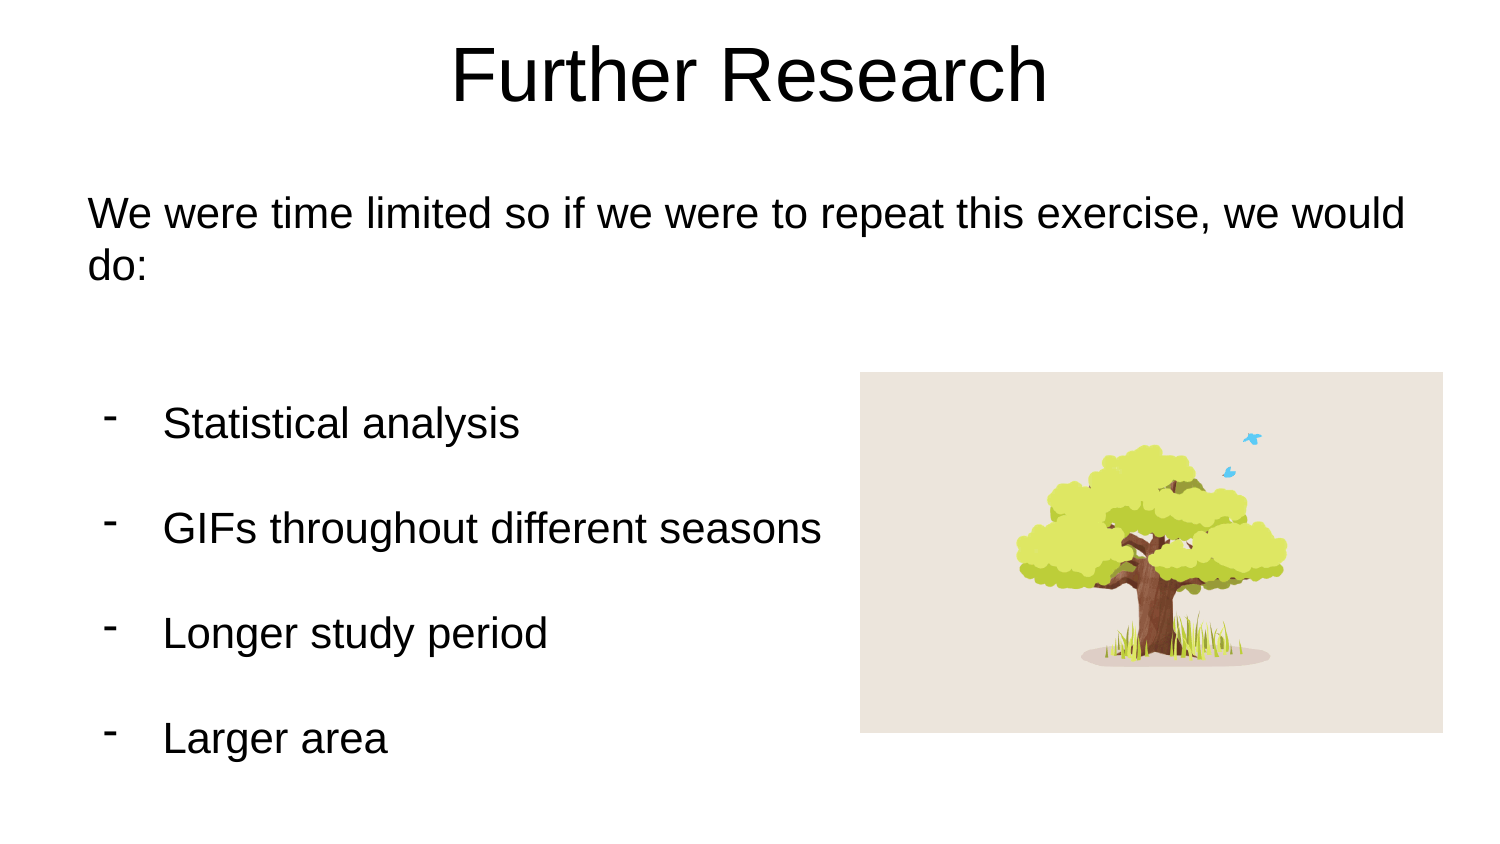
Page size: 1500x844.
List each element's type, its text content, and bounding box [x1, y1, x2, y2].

title Further Research [75, 0, 1425, 134]
list We were time limited so if we were to repeat this exercise, we would do: Statistical analysis GIFs throughout different seasons Longer study period Larger area [75, 134, 1425, 788]
picture [860, 372, 1443, 733]
